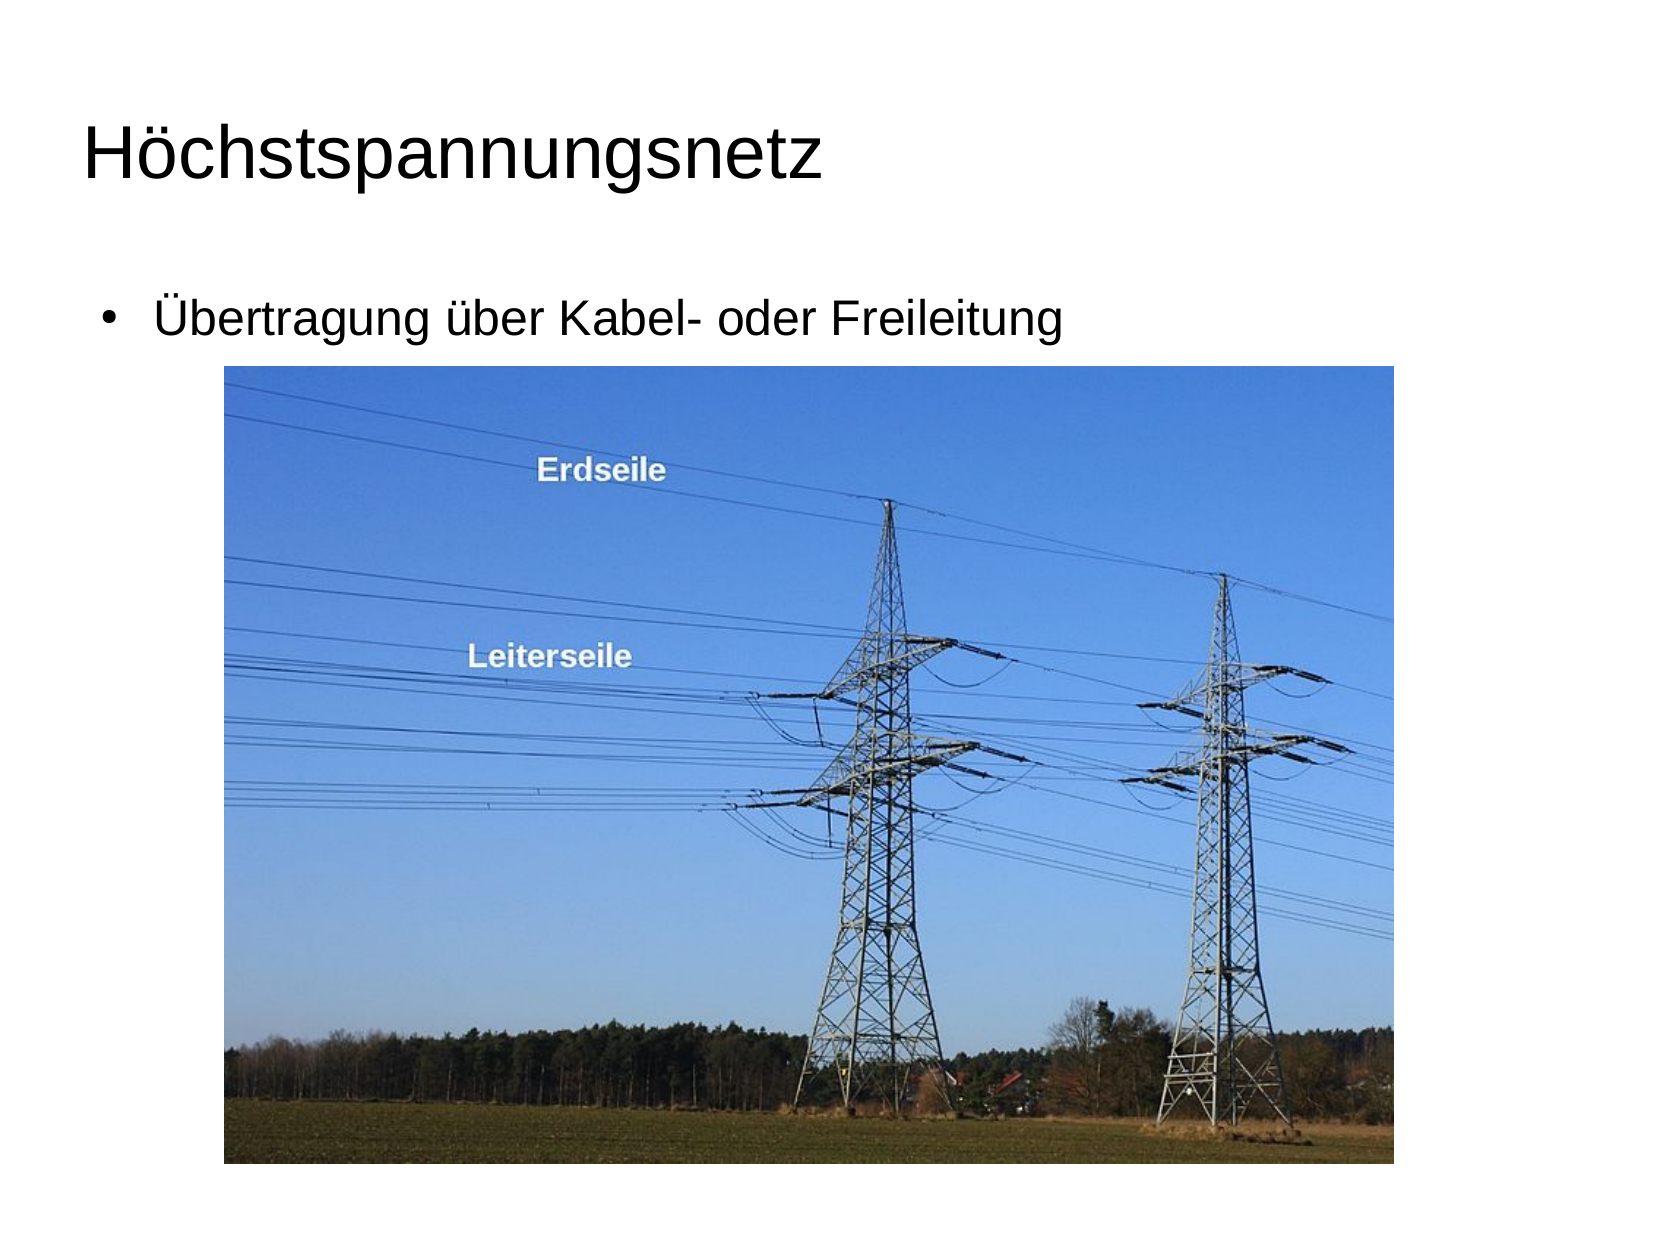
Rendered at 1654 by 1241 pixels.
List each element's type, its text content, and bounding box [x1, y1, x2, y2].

list Übertragung über Kabel- oder Freileitung [82, 290, 1571, 1109]
title Höchstspannungsnetz [82, 49, 1571, 257]
picture [224, 366, 1394, 1164]
